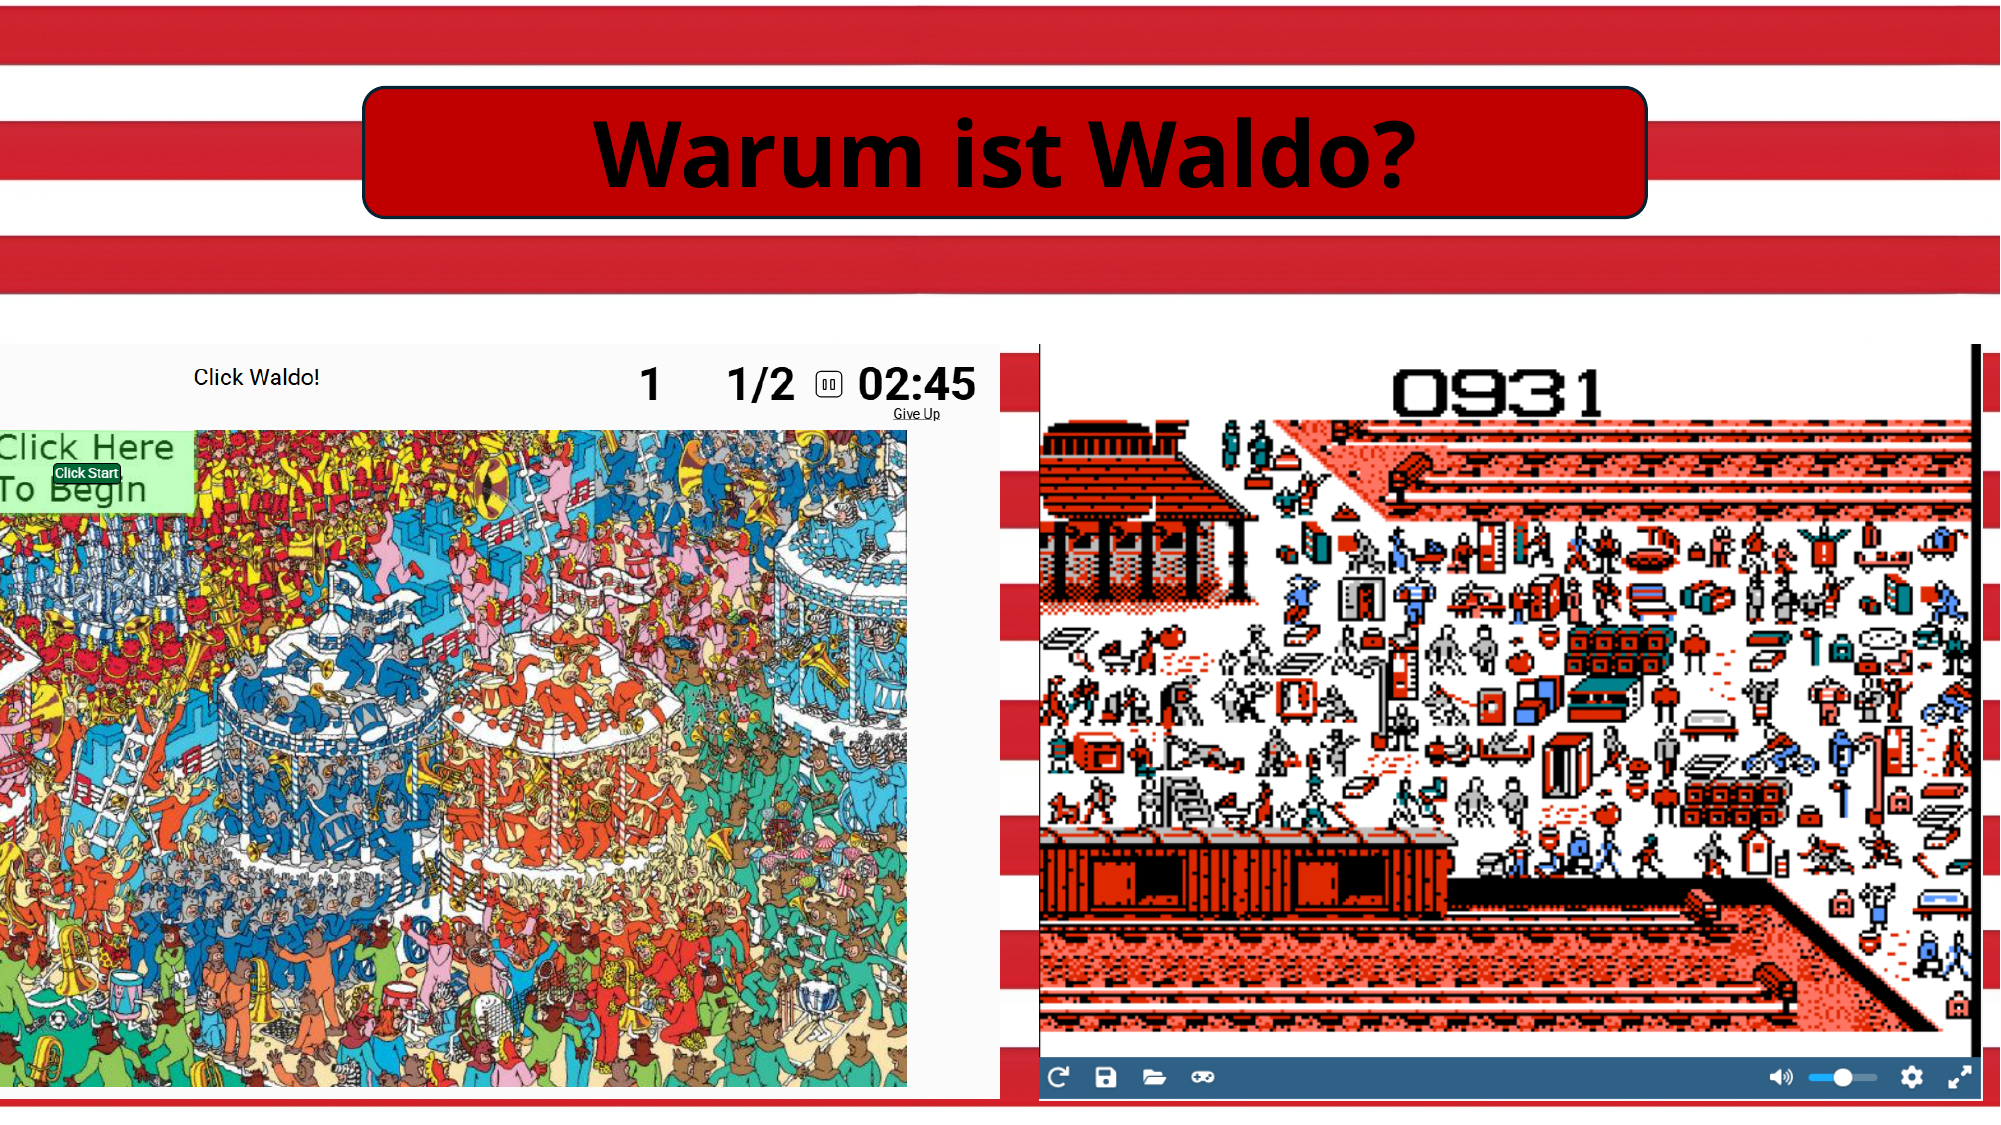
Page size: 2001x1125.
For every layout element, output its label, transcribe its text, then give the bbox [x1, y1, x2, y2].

picture [0, 0, 2000, 1125]
title Warum ist Waldo? [138, 51, 1873, 264]
